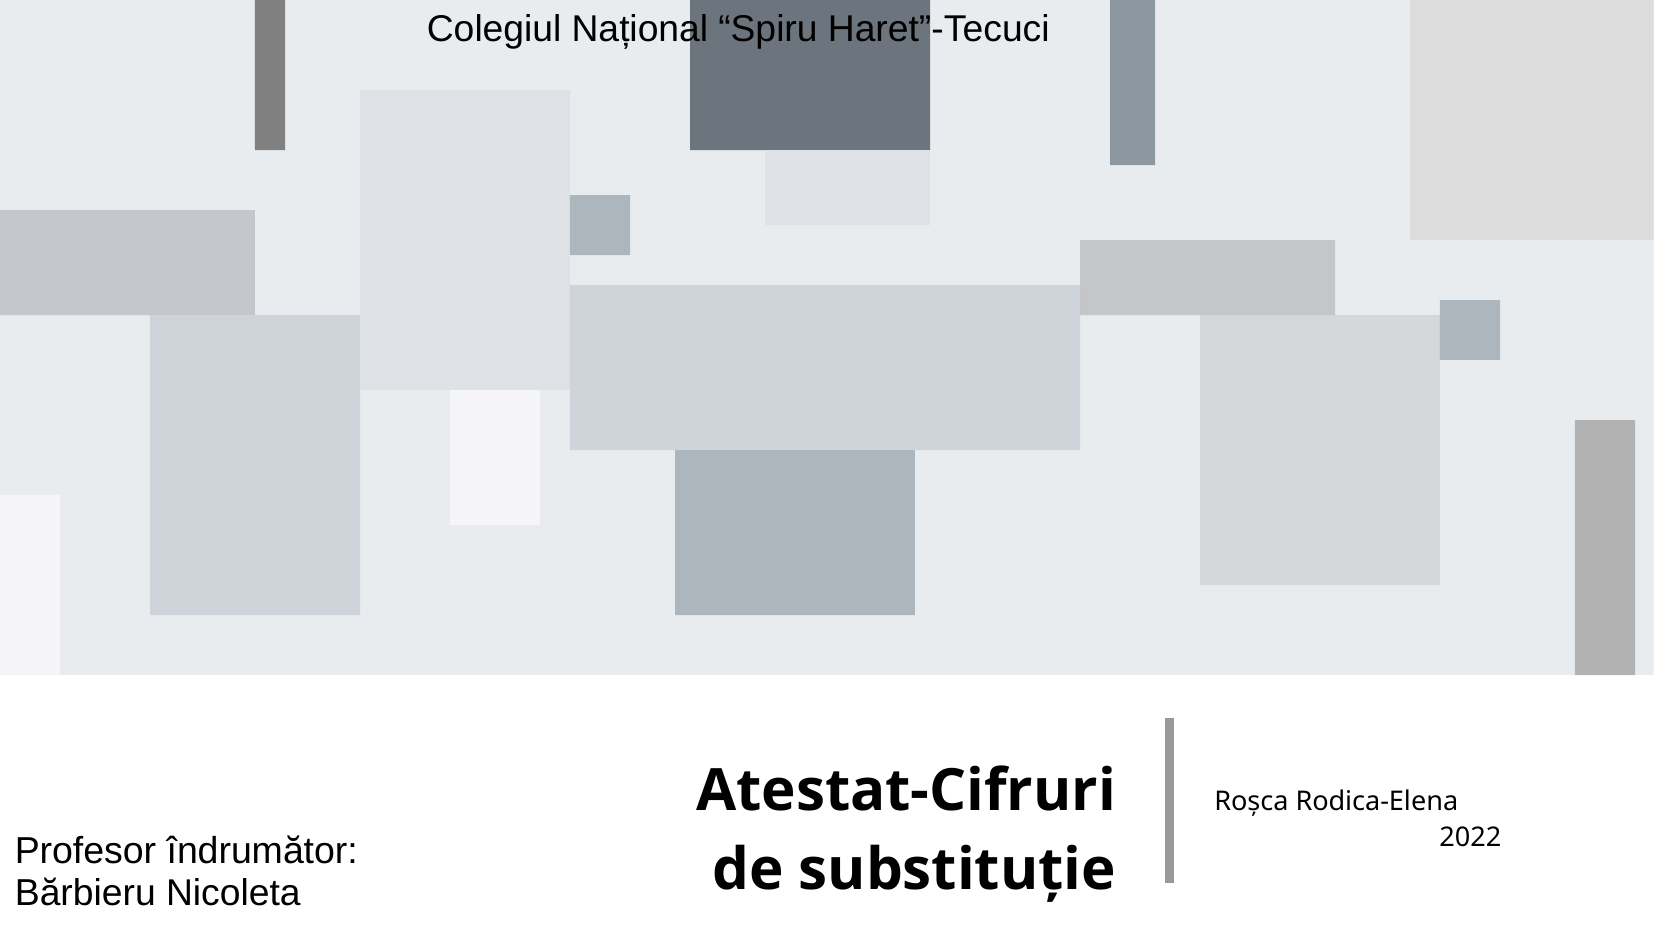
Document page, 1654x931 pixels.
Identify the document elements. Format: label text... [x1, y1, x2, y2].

text_box Roșca Rodica-Elena 2022 [1199, 773, 1590, 931]
text_box Colegiul Național “Spiru Haret”-Tecuci [412, 0, 1238, 102]
text_box Atestat-Cifruri de substituție [637, 740, 1131, 931]
text_box Profesor îndrumător: Bărbieru Nicoleta [0, 822, 488, 931]
